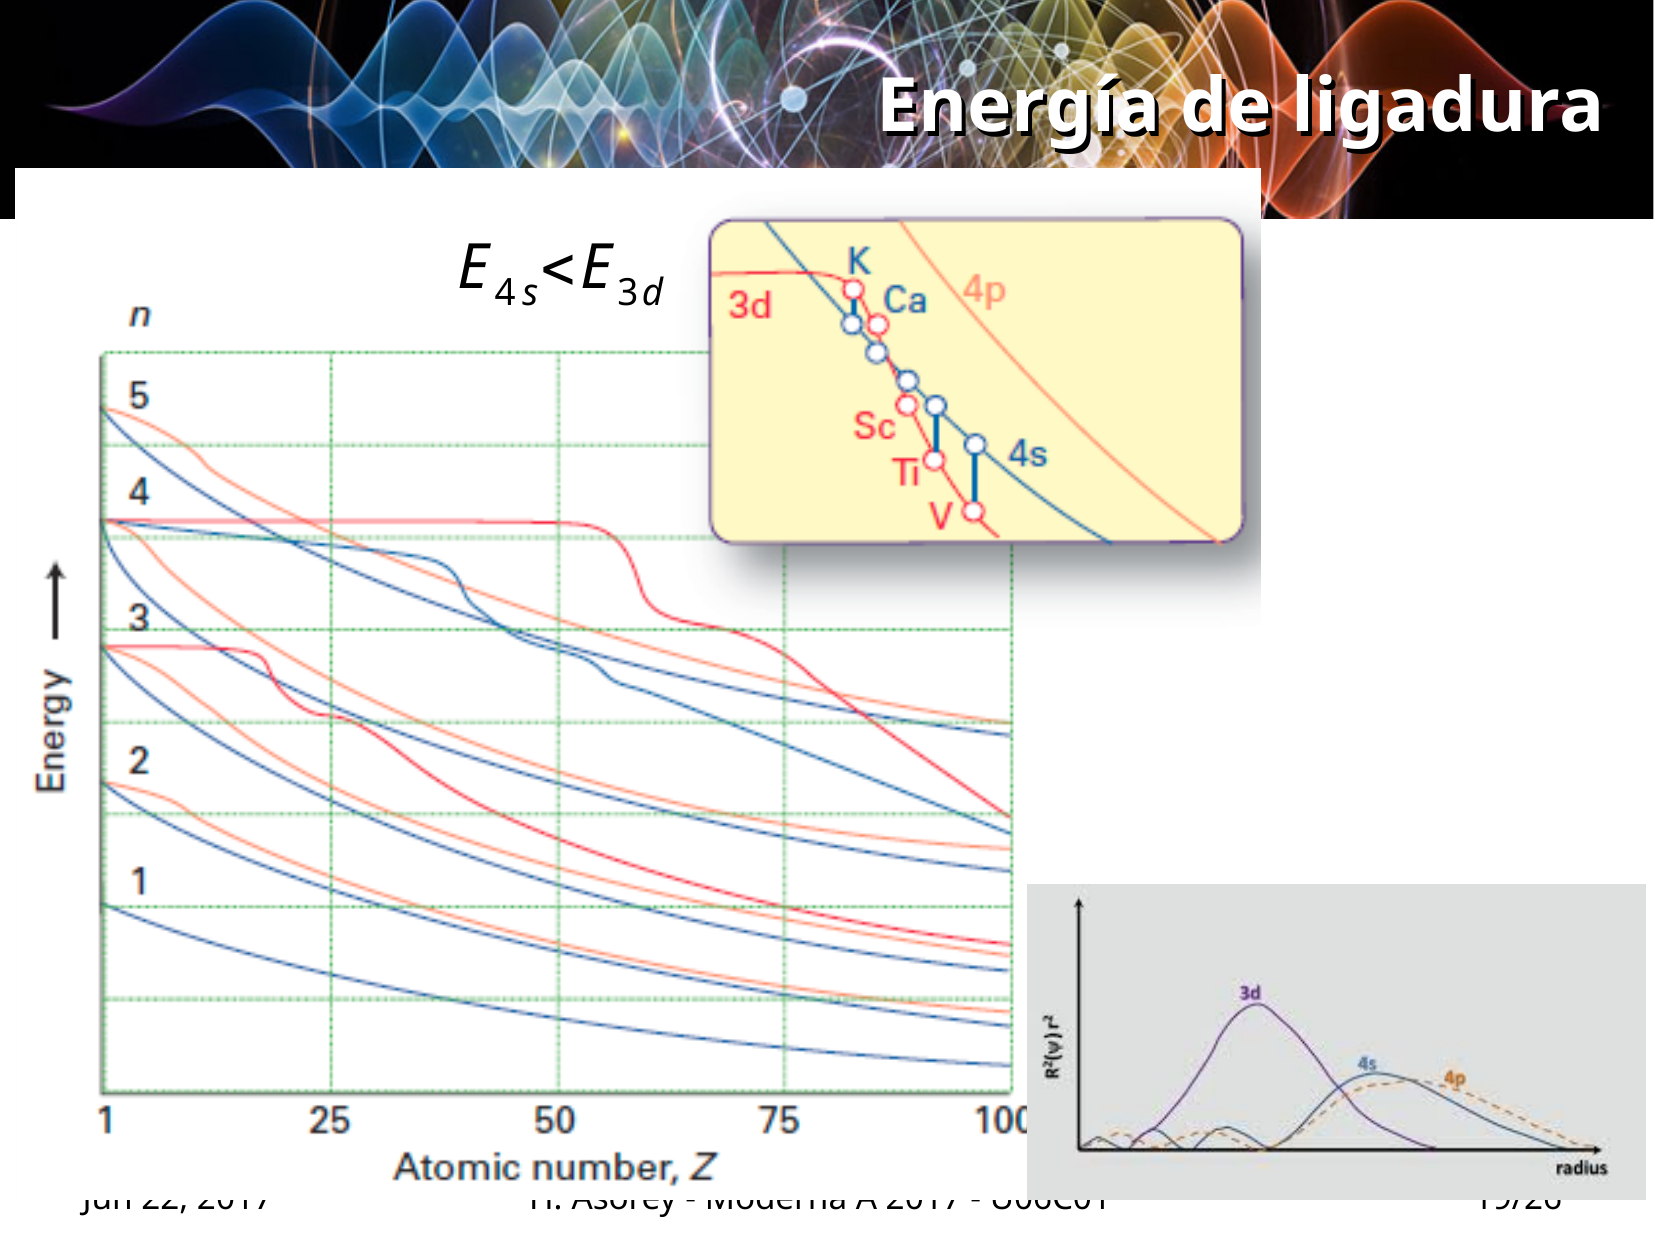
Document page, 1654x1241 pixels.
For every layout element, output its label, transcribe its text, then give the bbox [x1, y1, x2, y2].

chart [450, 227, 671, 316]
title Energía de ligadura [45, 15, 1606, 191]
picture [0, 0, 1654, 1201]
